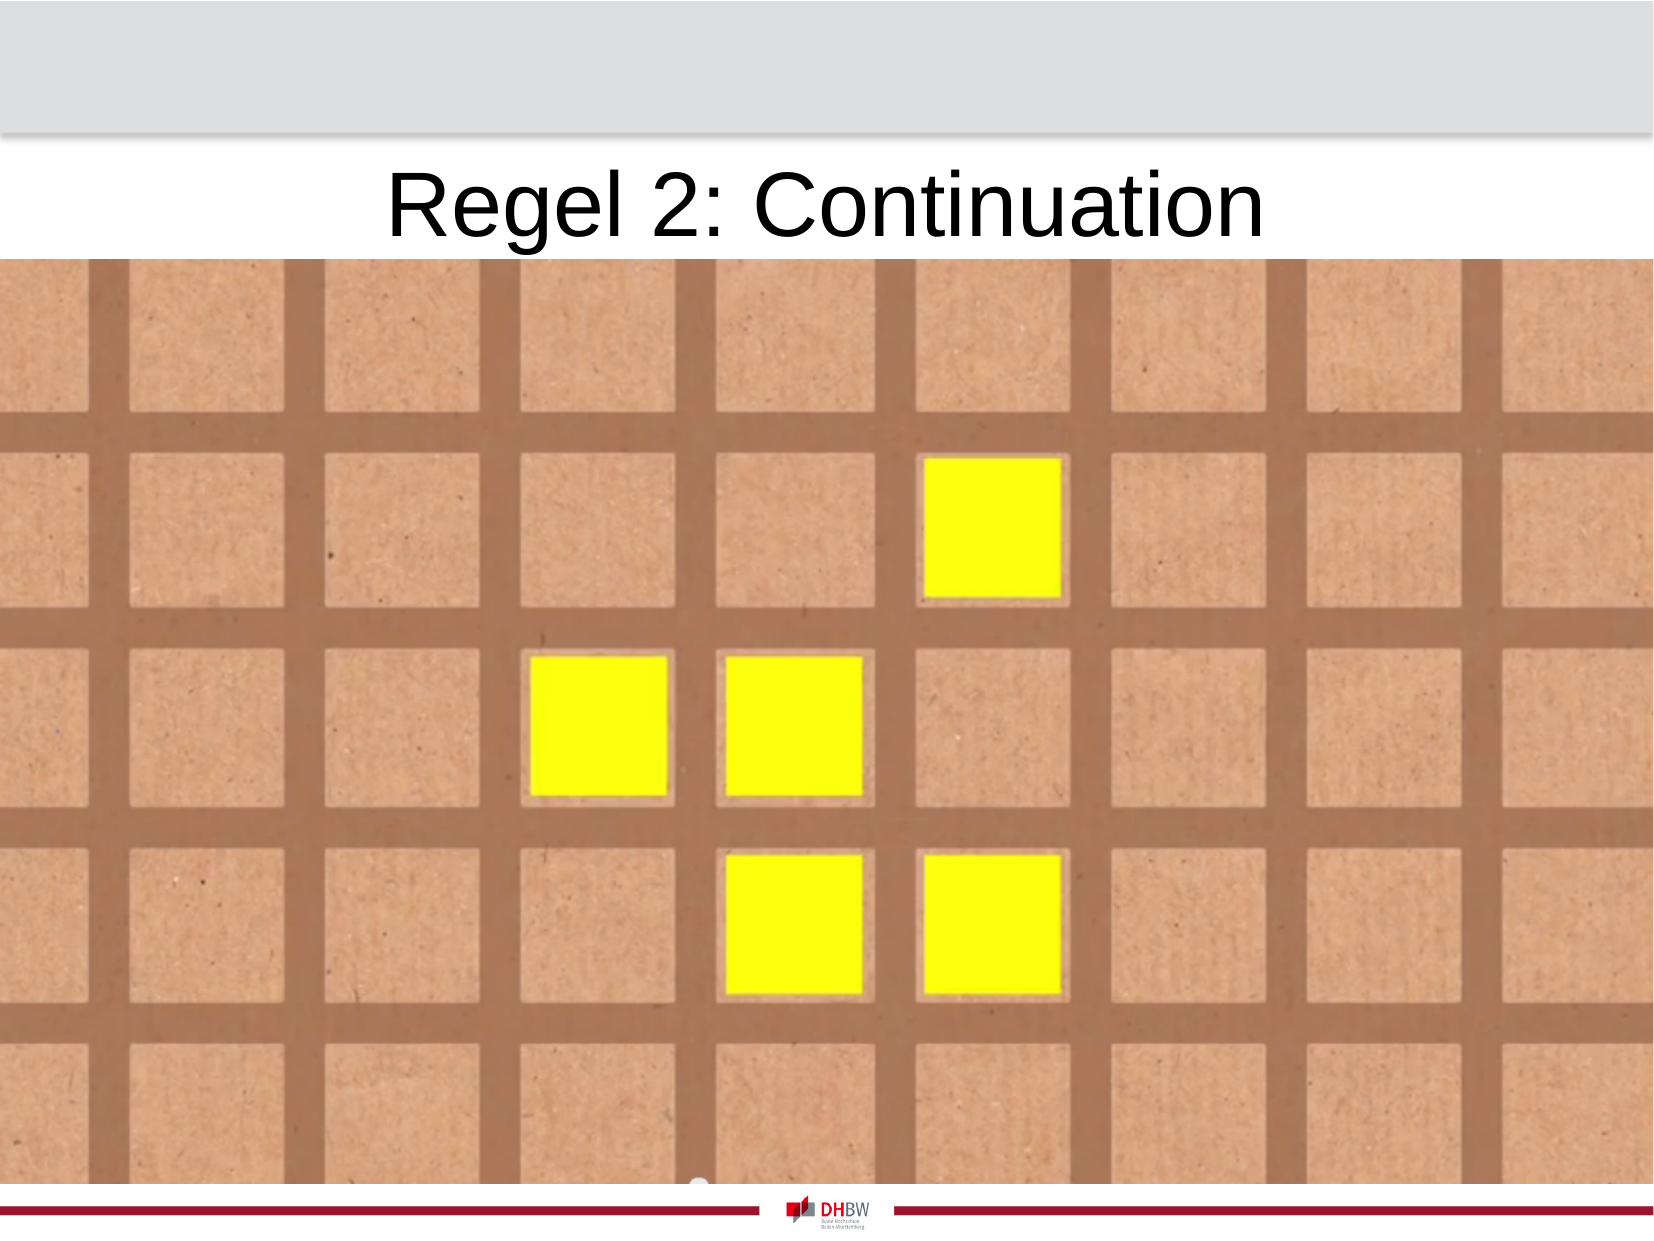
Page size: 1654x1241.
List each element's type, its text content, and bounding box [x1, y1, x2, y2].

picture [0, 1, 1654, 1237]
title Regel 2: Continuation [82, 49, 1571, 257]
